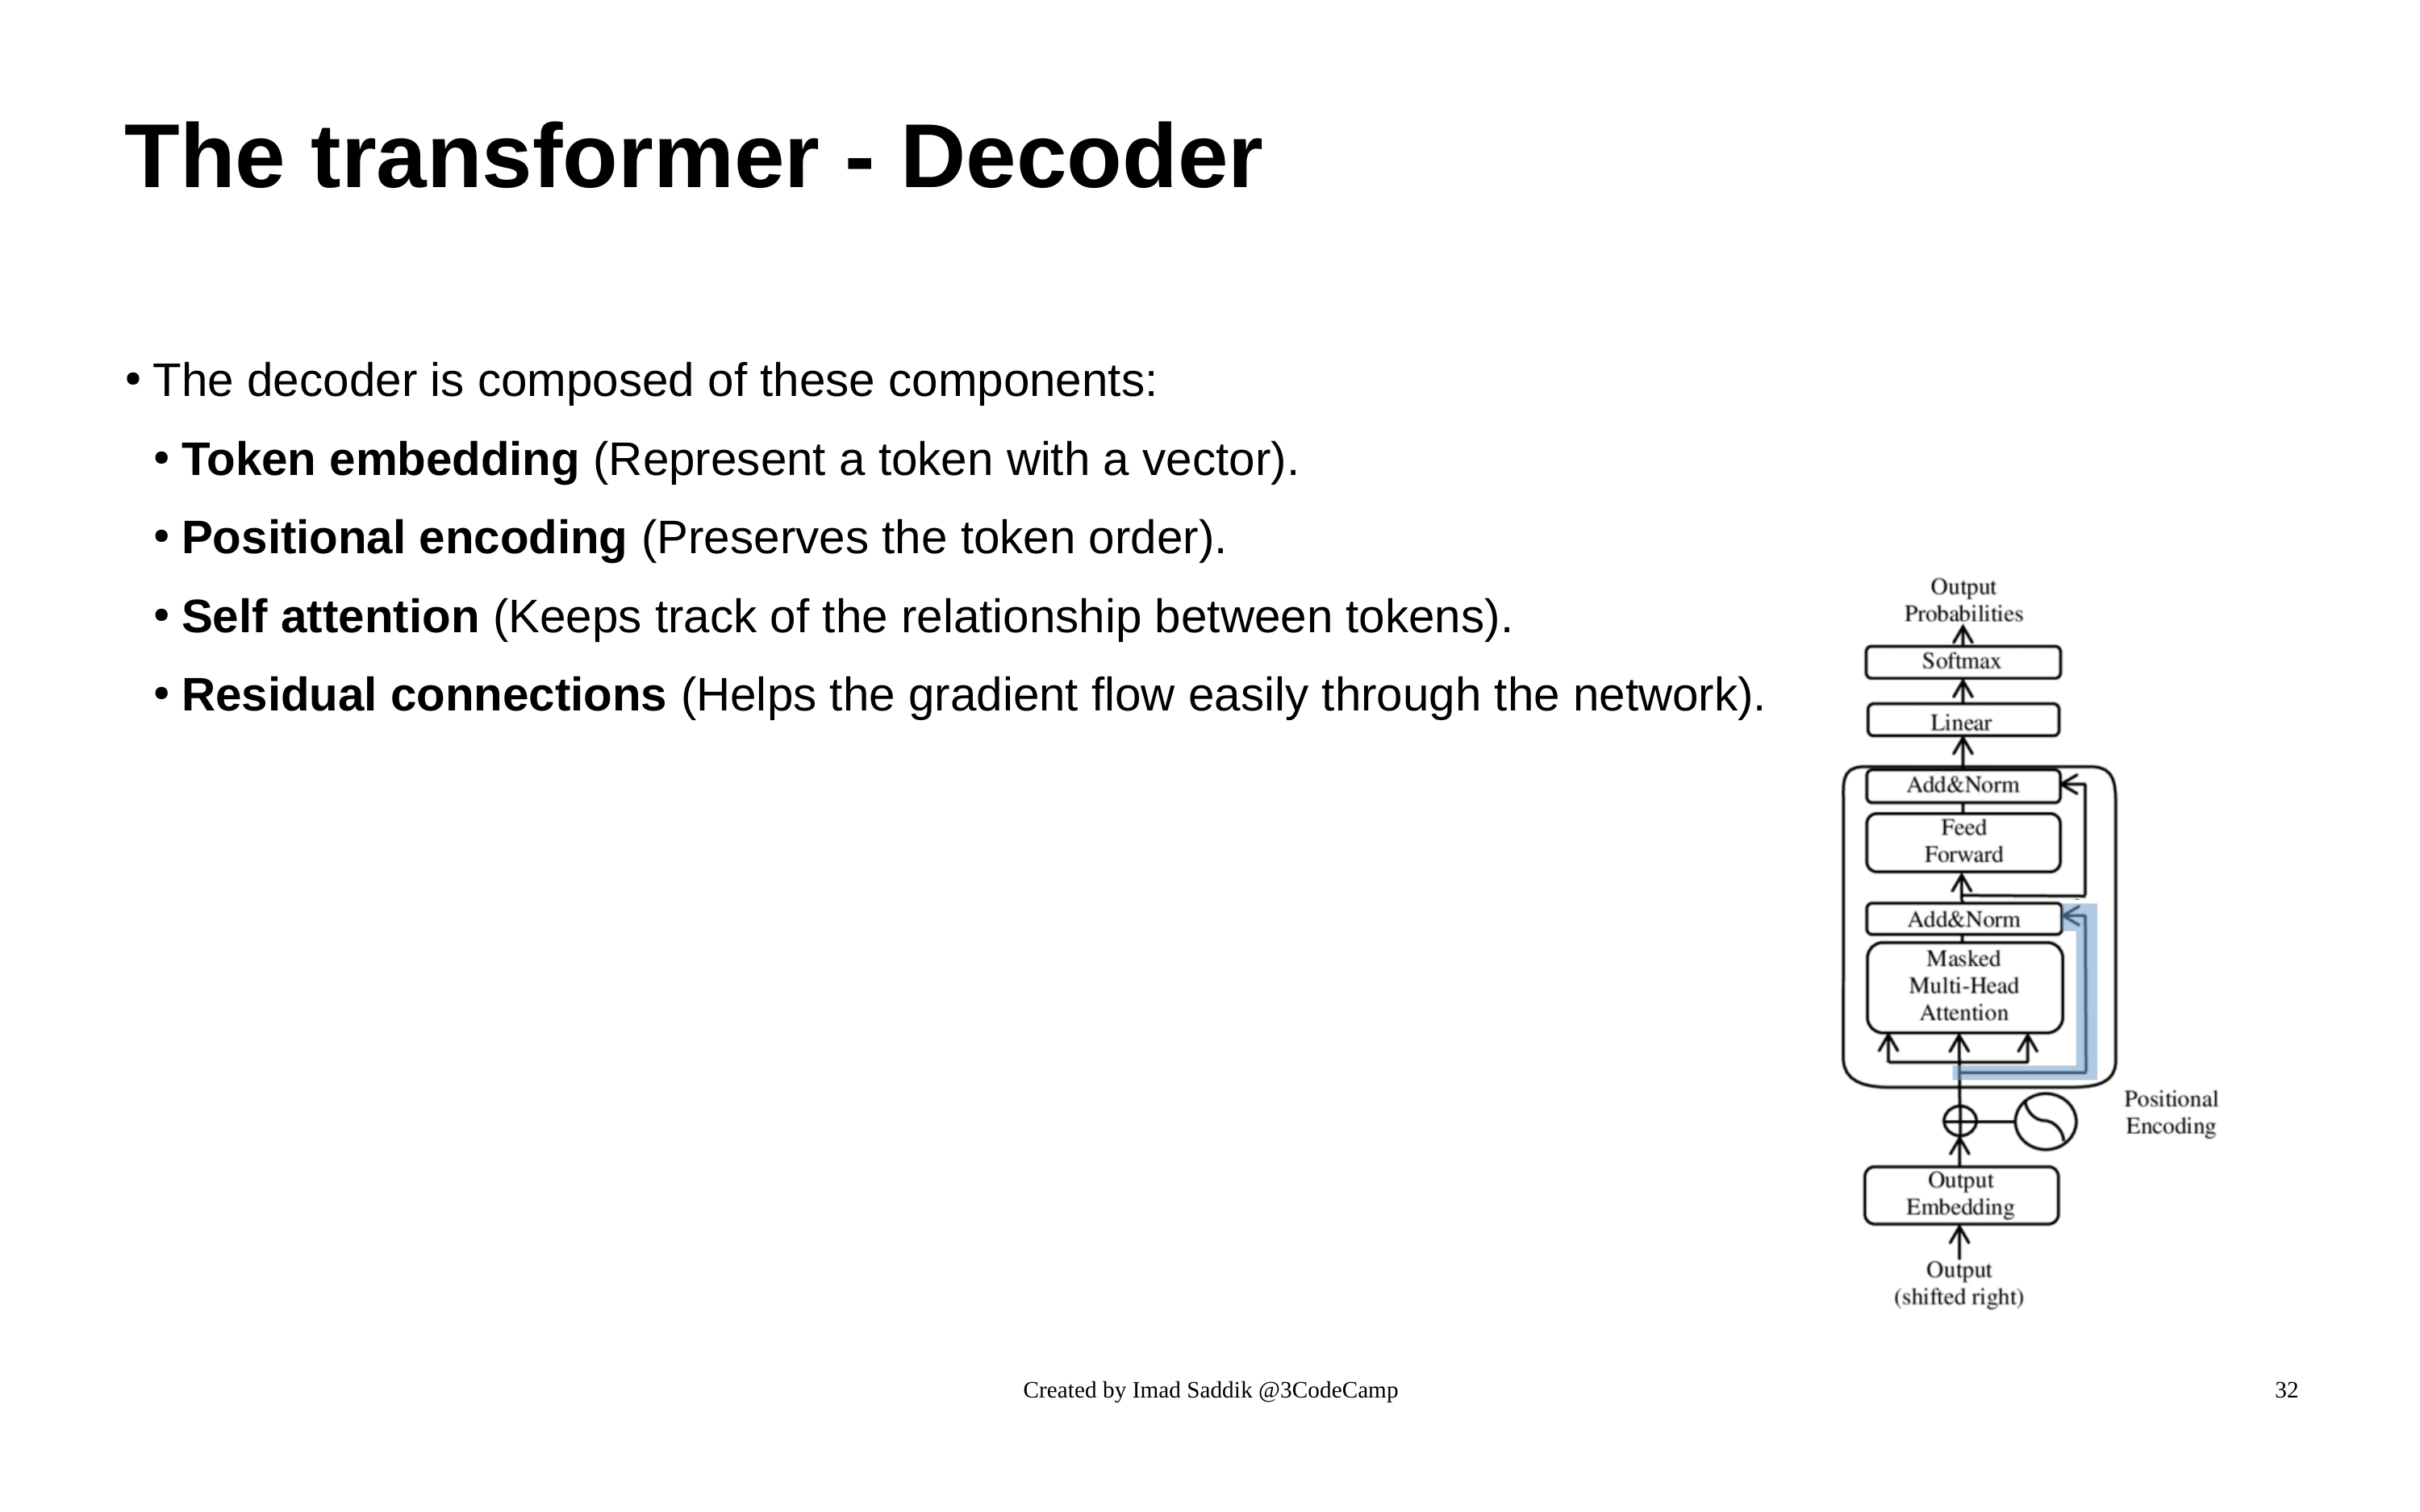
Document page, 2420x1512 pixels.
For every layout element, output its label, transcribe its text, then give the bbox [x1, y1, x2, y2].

text_box The transformer - Decoder [112, 61, 1664, 251]
text_box The decoder is composed of these components: Token embedding (Represent a token with a vector). Positional encoding (Preserves the token order). Self attention (Keeps track of the relationship between tokens). Residual connections (Helps the gradient flow easily through the network). [112, 322, 1906, 727]
picture [1815, 562, 2299, 1331]
text_box [1952, 903, 2097, 1081]
